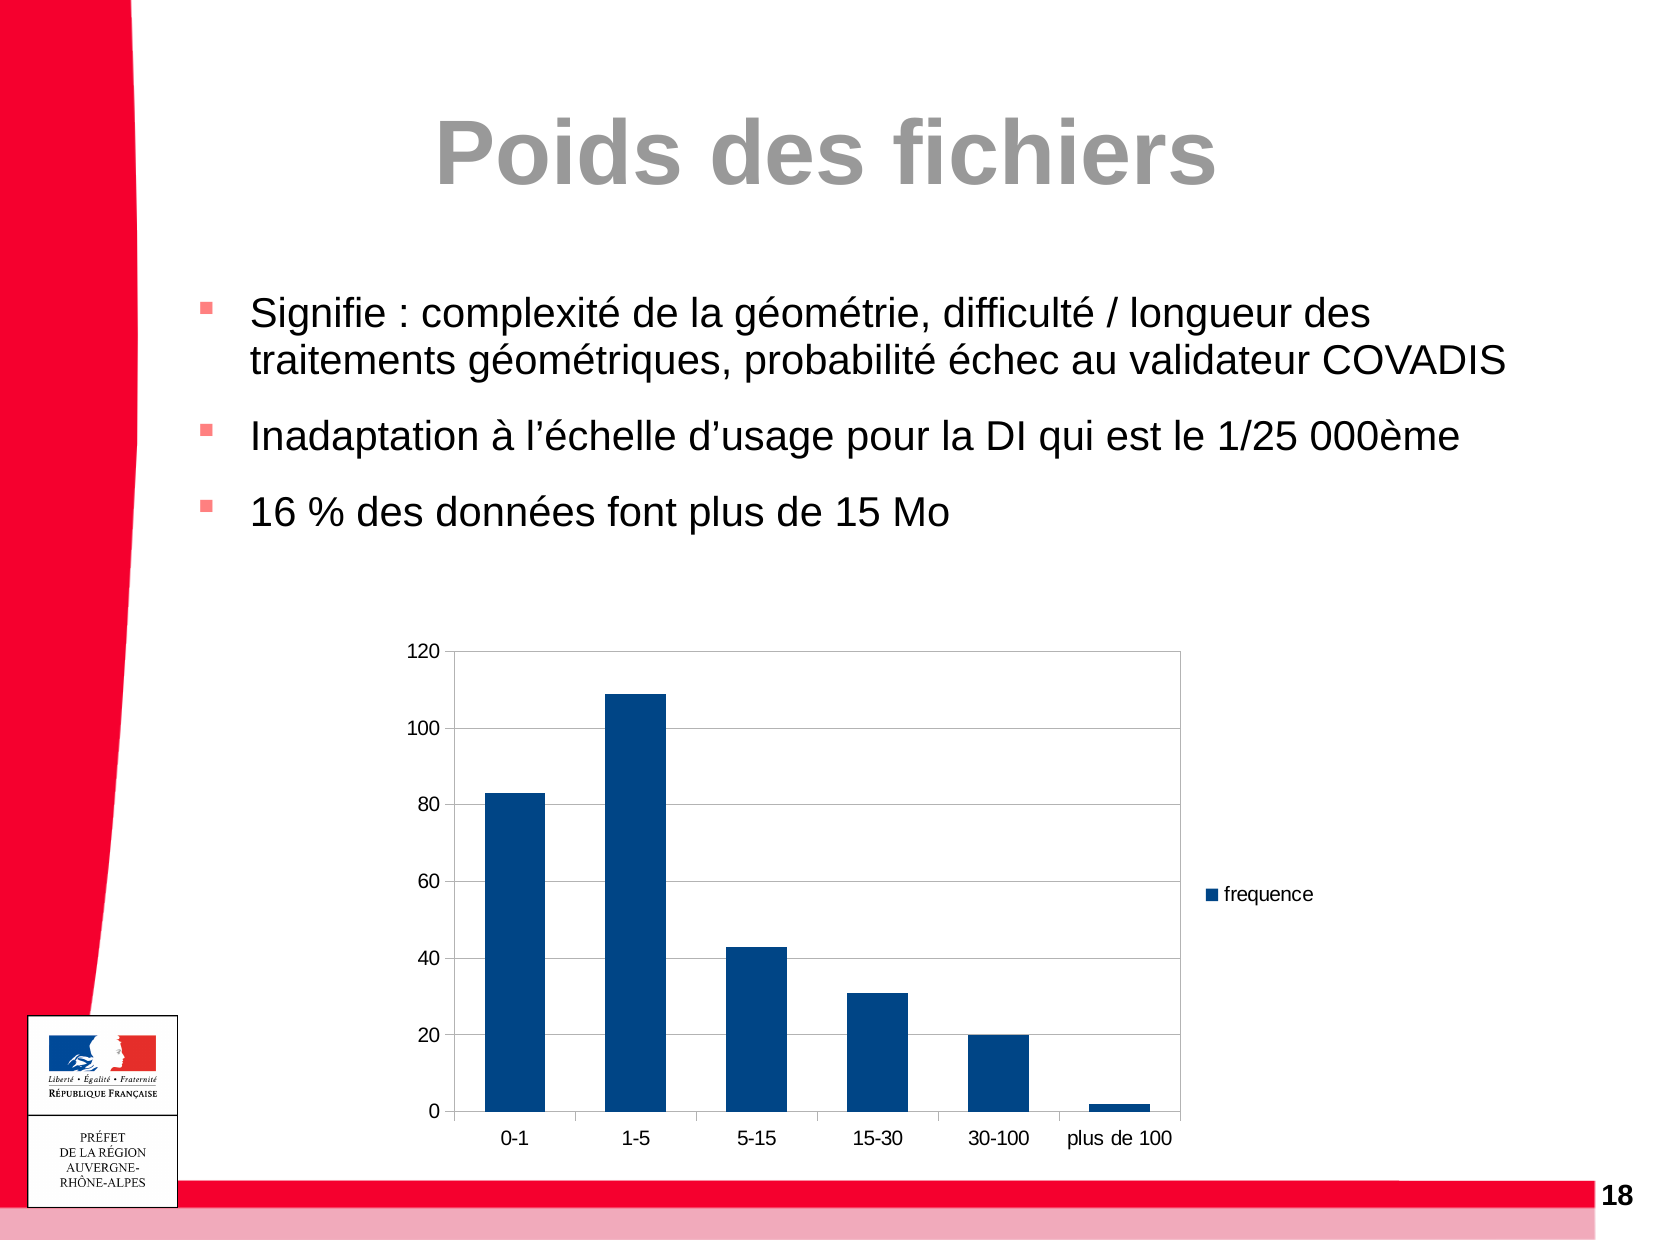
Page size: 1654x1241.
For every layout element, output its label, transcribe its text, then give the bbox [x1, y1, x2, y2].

title Poids des fichiers [82, 49, 1571, 257]
chart [387, 629, 1333, 1161]
picture [0, 0, 1654, 1240]
list Signifie : complexité de la géométrie, difficulté / longueur des traitements géométriques, probabilité échec au validateur COVADIS Inadaptation à l’échelle d’usage pour la DI qui est le 1/25 000ème 16 % des données font plus de 15 Mo [179, 290, 1509, 1010]
